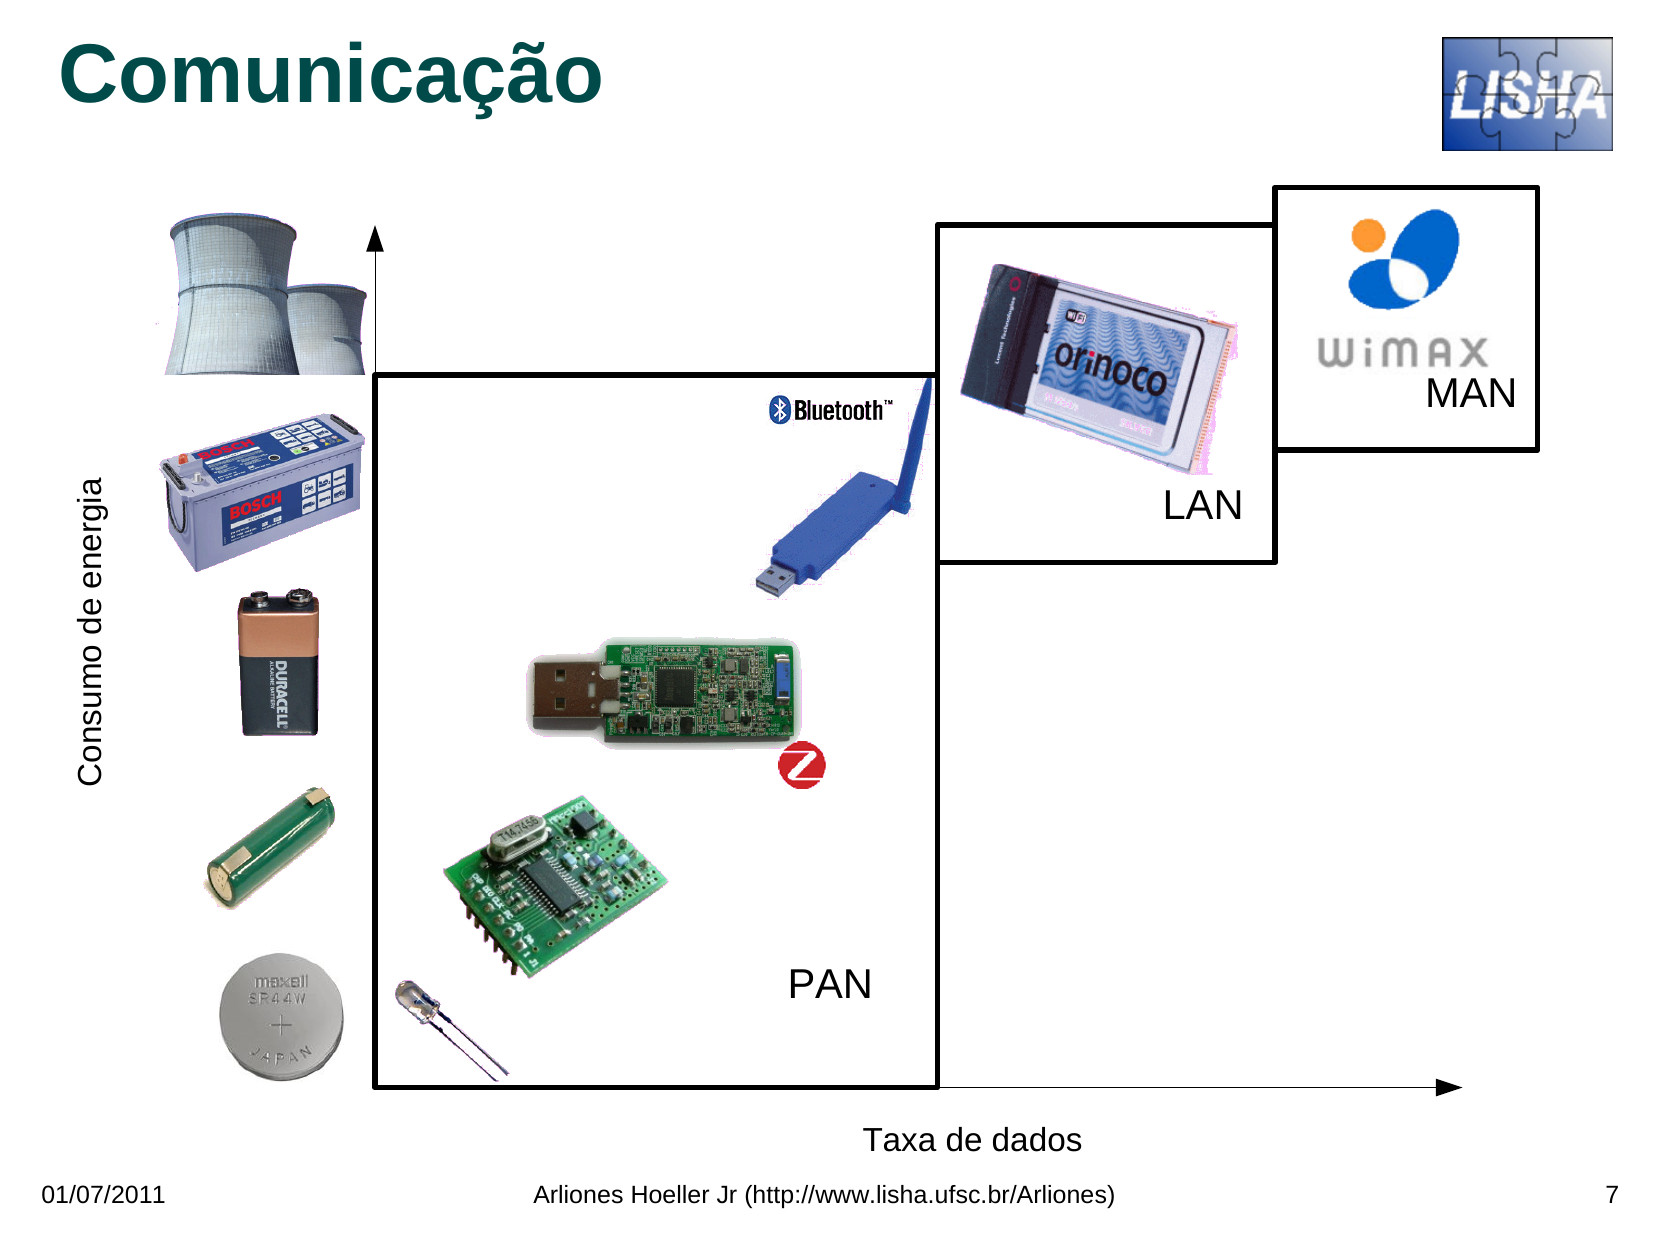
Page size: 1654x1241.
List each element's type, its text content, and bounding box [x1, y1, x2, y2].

picture [1303, 192, 1501, 376]
picture [187, 946, 372, 1088]
text_box Taxa de dados [862, 1120, 1080, 1159]
text_box PAN [787, 960, 871, 1007]
picture [375, 637, 826, 1088]
text_box MAN [1425, 369, 1518, 417]
picture [150, 412, 372, 938]
picture [150, 206, 376, 376]
title Comunicação [58, 11, 1447, 148]
picture [750, 378, 935, 601]
picture [959, 262, 1238, 477]
text_box Consumo de energia [70, 477, 109, 788]
text_box LAN [1162, 482, 1244, 529]
picture [1442, 37, 1613, 151]
